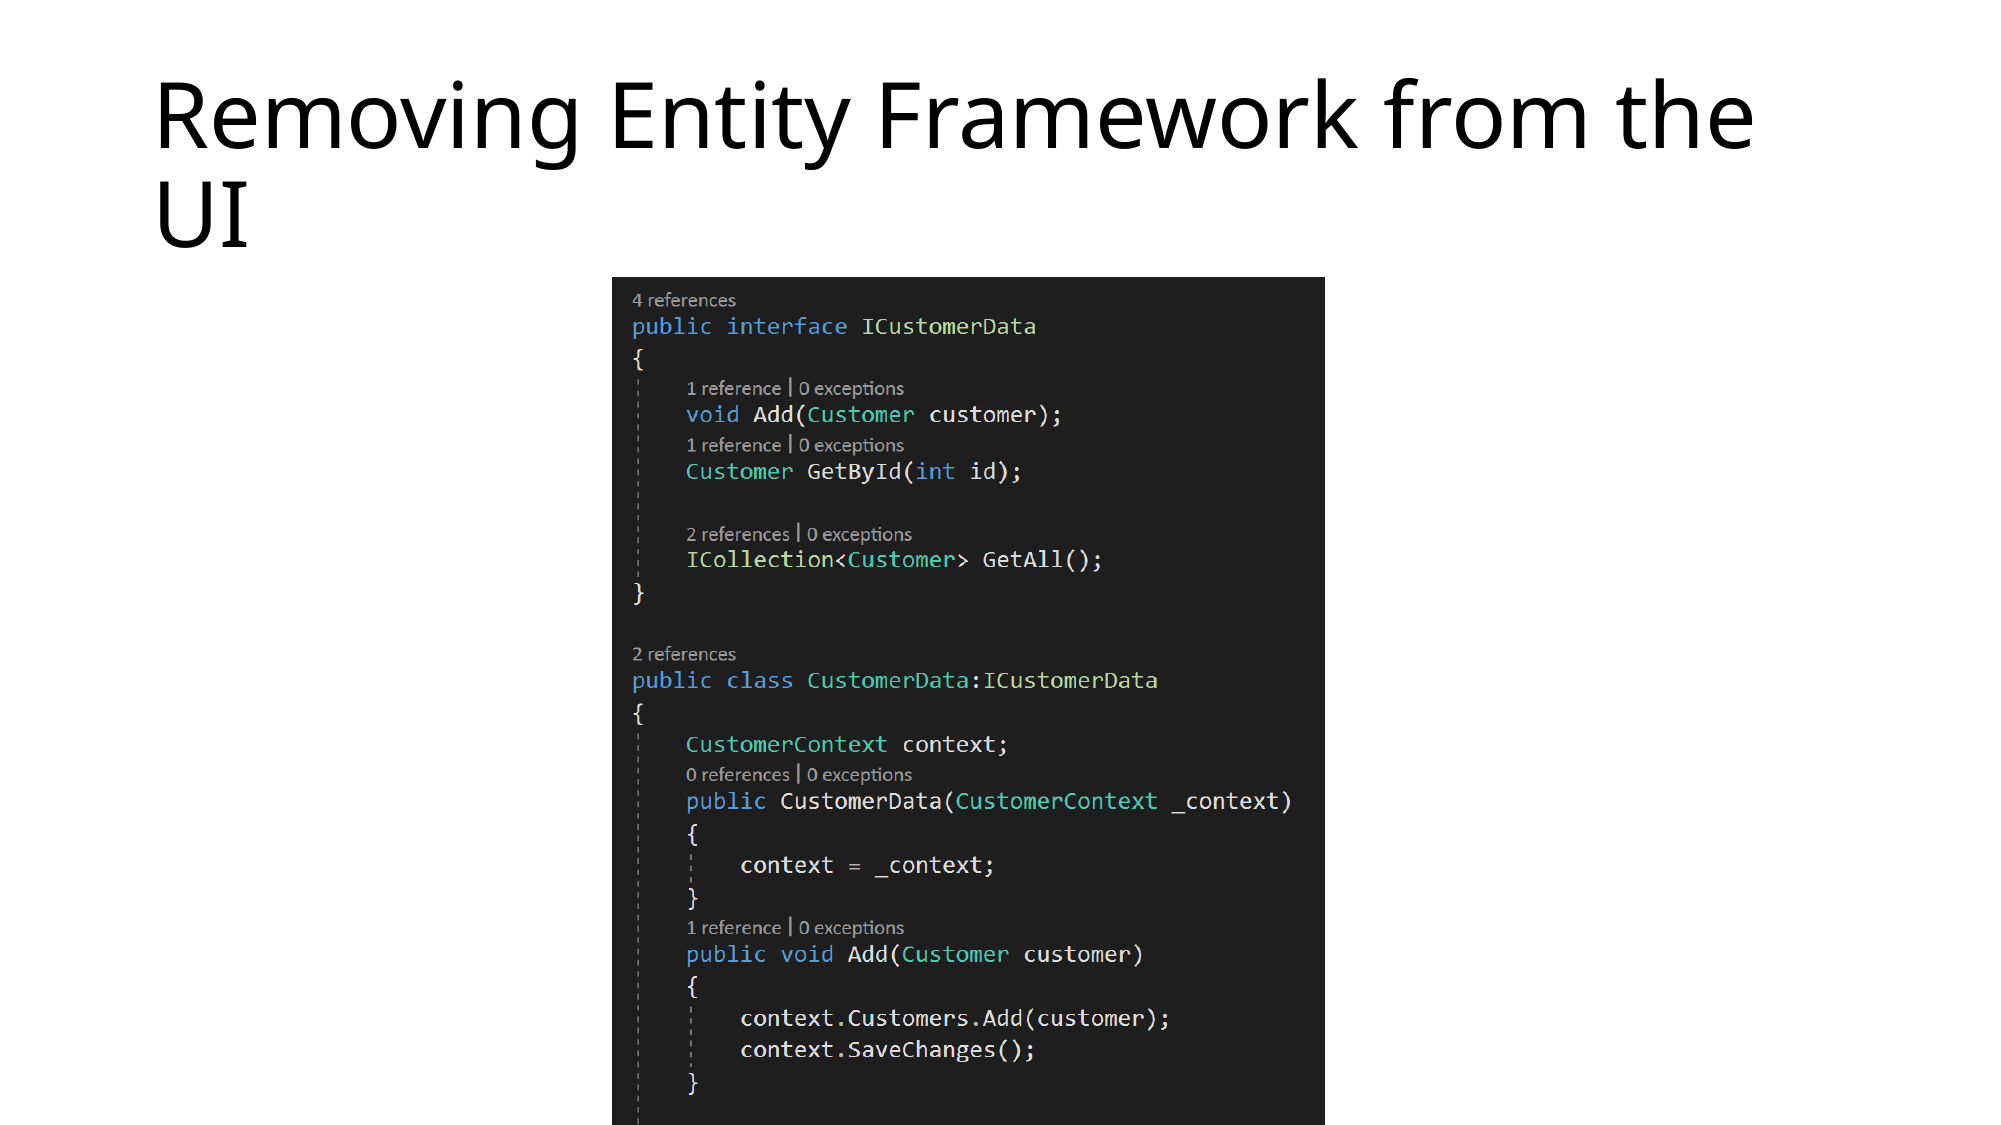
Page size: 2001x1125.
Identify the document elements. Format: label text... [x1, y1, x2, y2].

title Removing Entity Framework from the UI [137, 59, 1863, 278]
picture [612, 277, 1325, 1125]
